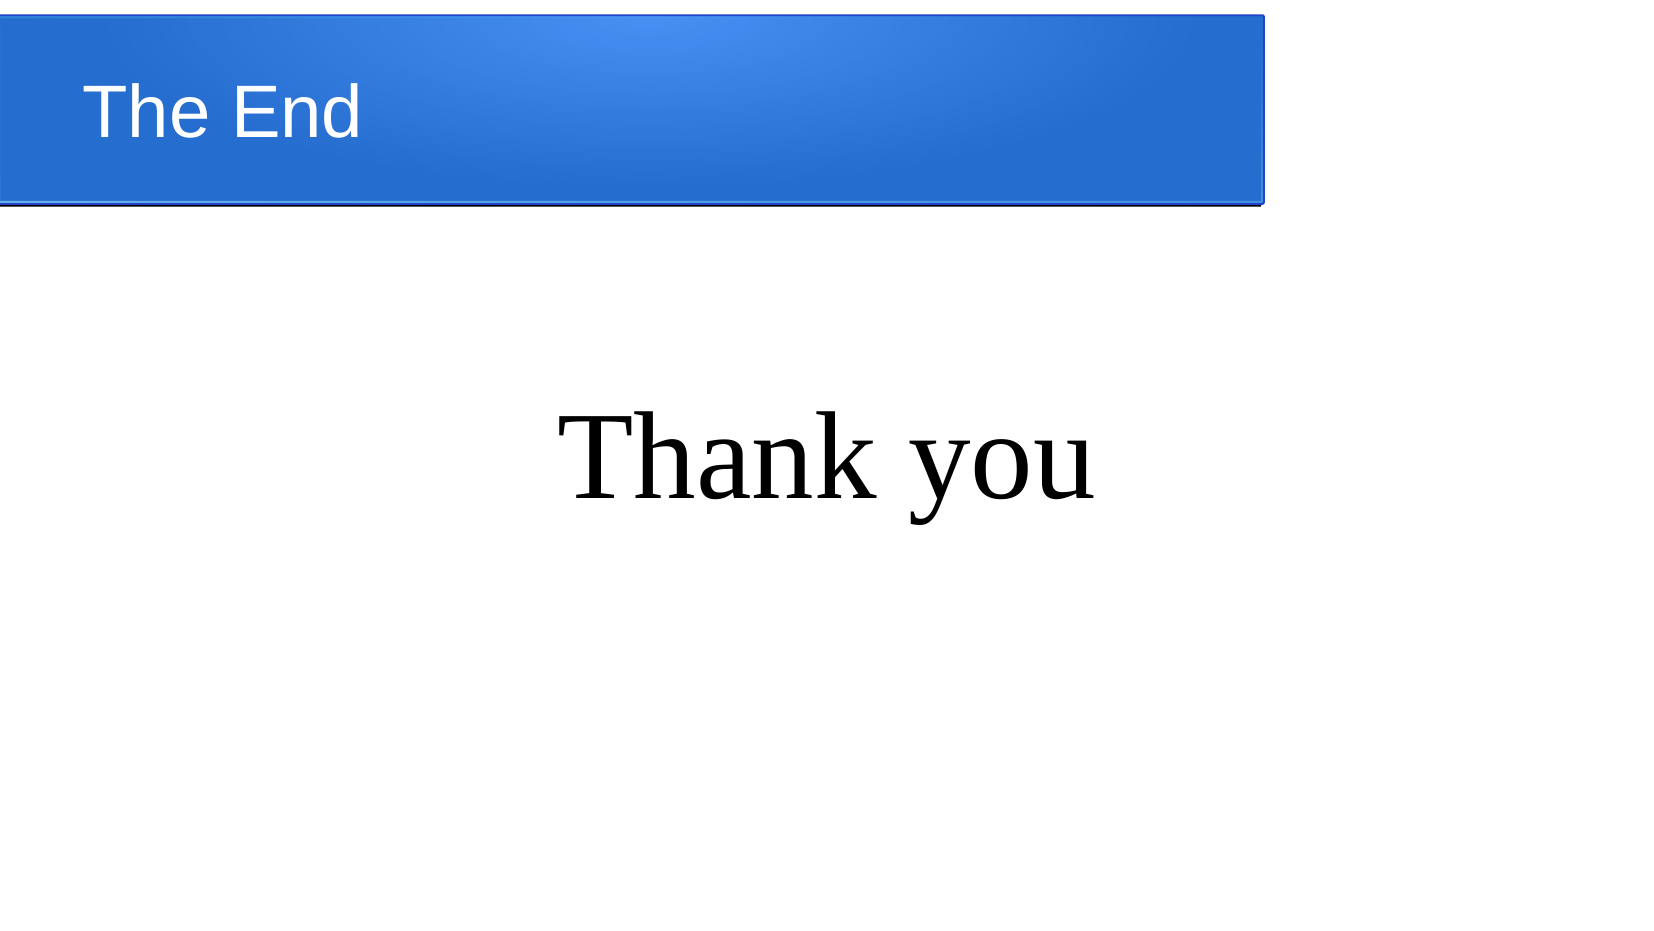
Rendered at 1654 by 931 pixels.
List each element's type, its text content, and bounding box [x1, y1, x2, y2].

list Thank you [82, 224, 1571, 764]
title The End [82, 35, 1235, 189]
